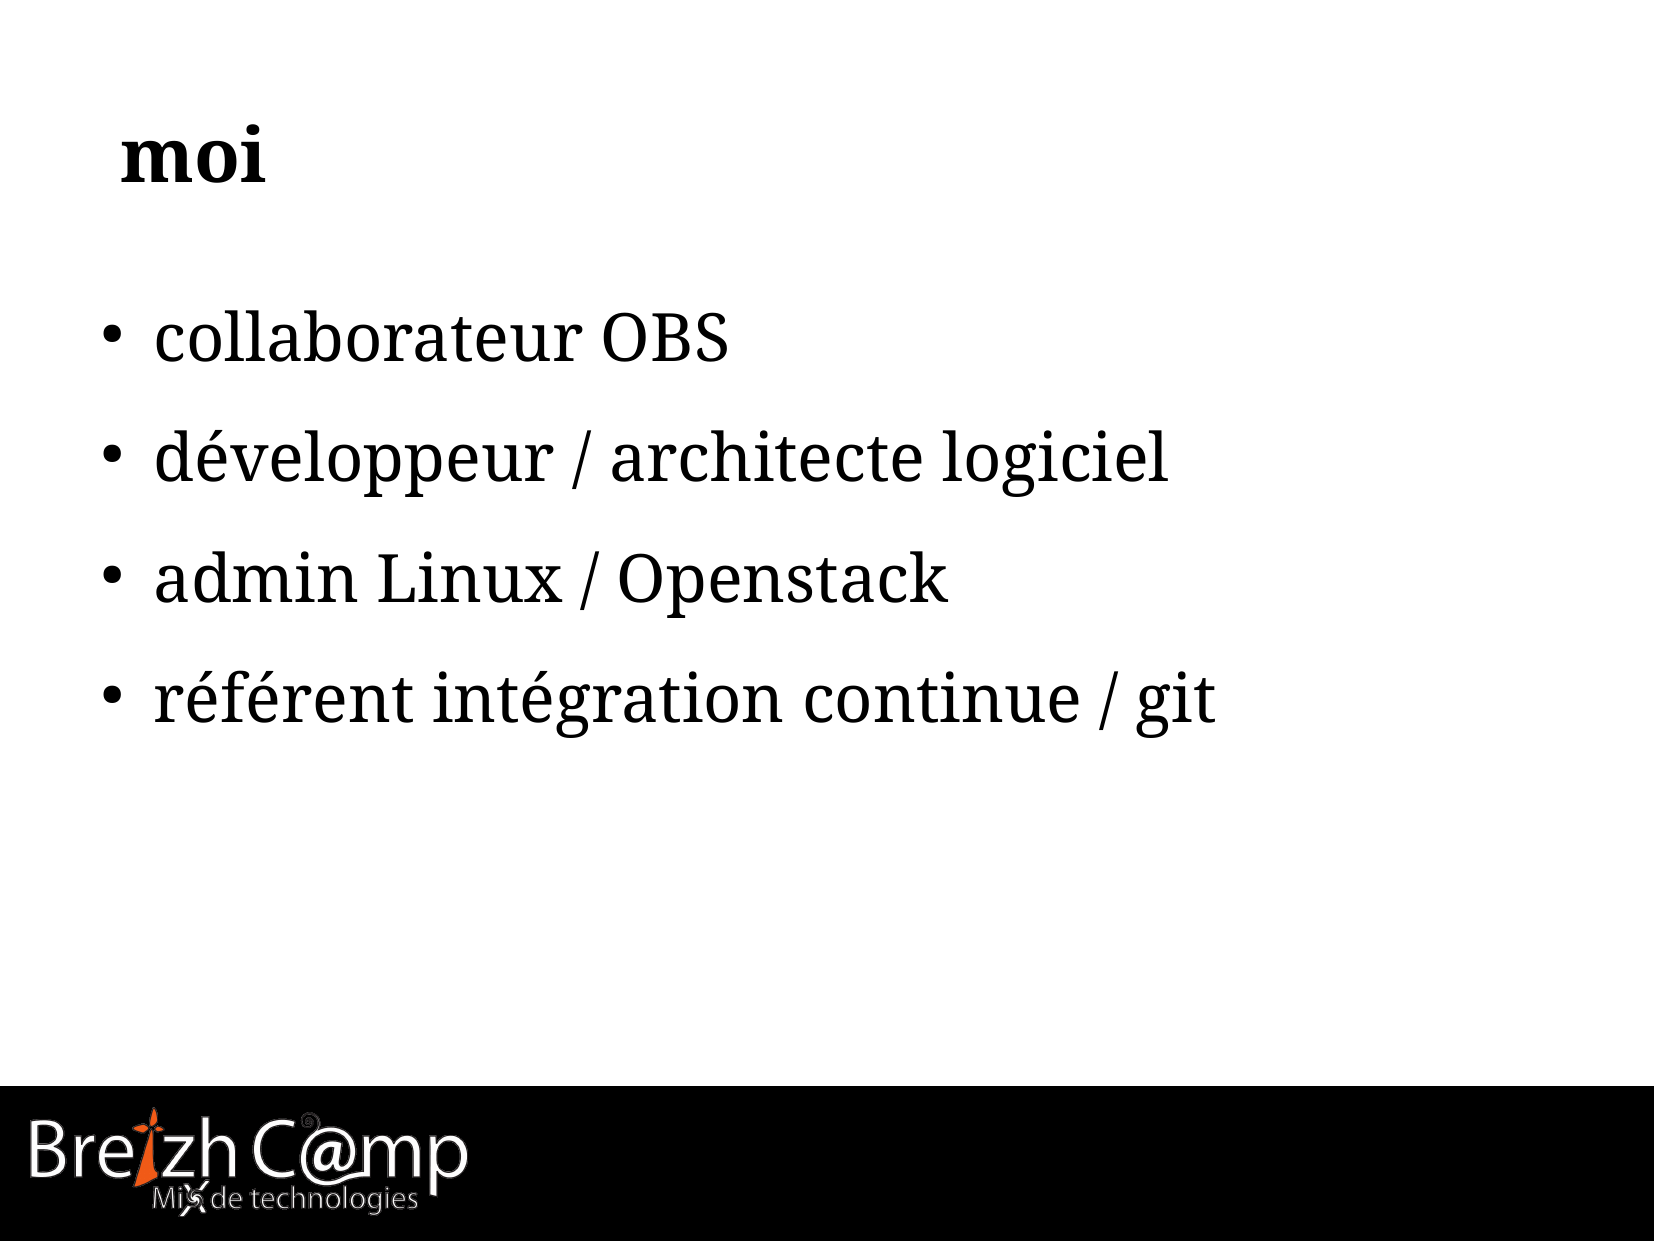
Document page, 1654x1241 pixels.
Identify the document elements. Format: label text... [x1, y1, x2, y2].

list collaborateur OBS développeur / architecte logiciel admin Linux / Openstack référent intégration continue / git [82, 290, 1538, 1010]
picture [30, 1107, 468, 1217]
title moi [82, 49, 1571, 257]
